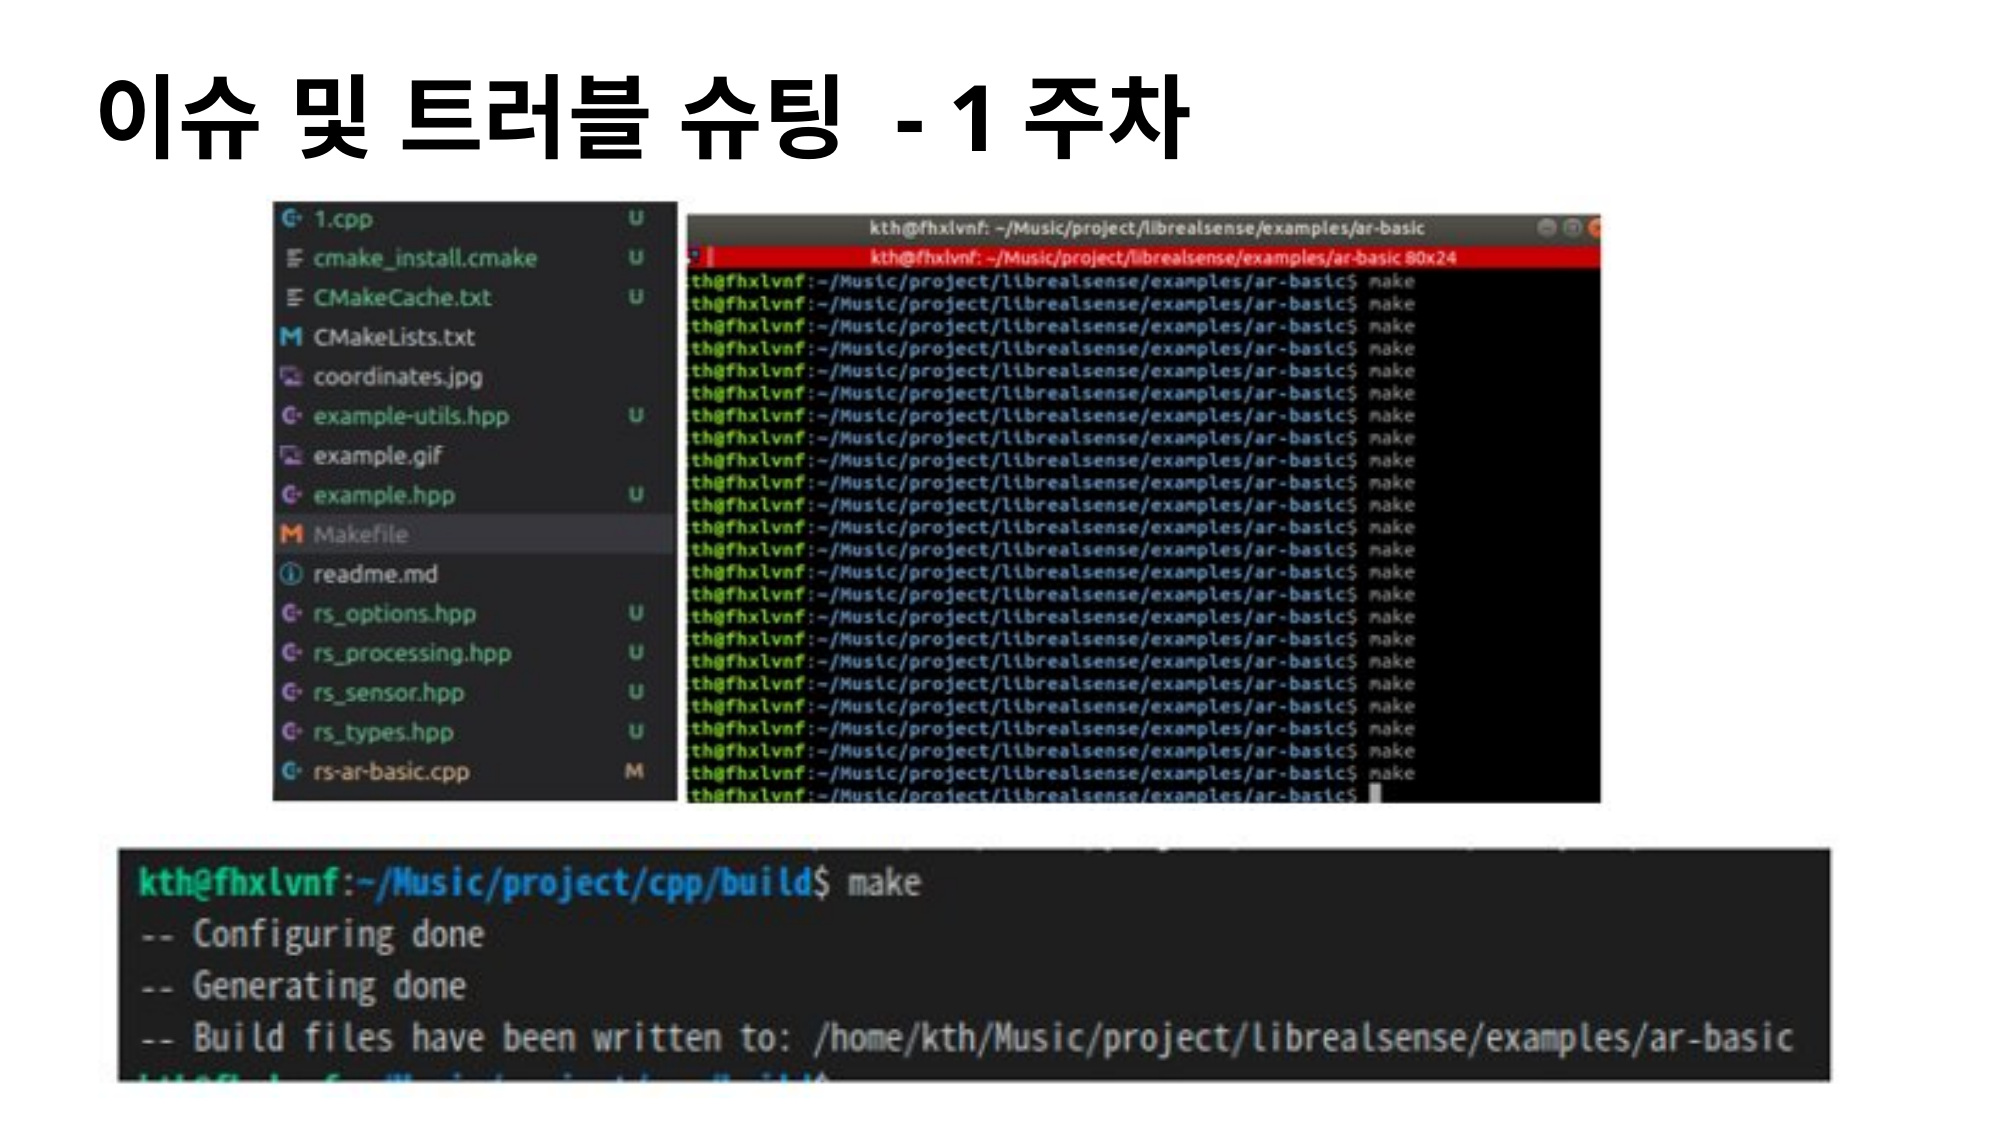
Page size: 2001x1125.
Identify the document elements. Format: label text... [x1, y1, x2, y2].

picture [266, 195, 1611, 811]
picture [98, 834, 1845, 1098]
text_box 이슈 및 트러블 슈팅 - 1주차 [79, 51, 1452, 178]
